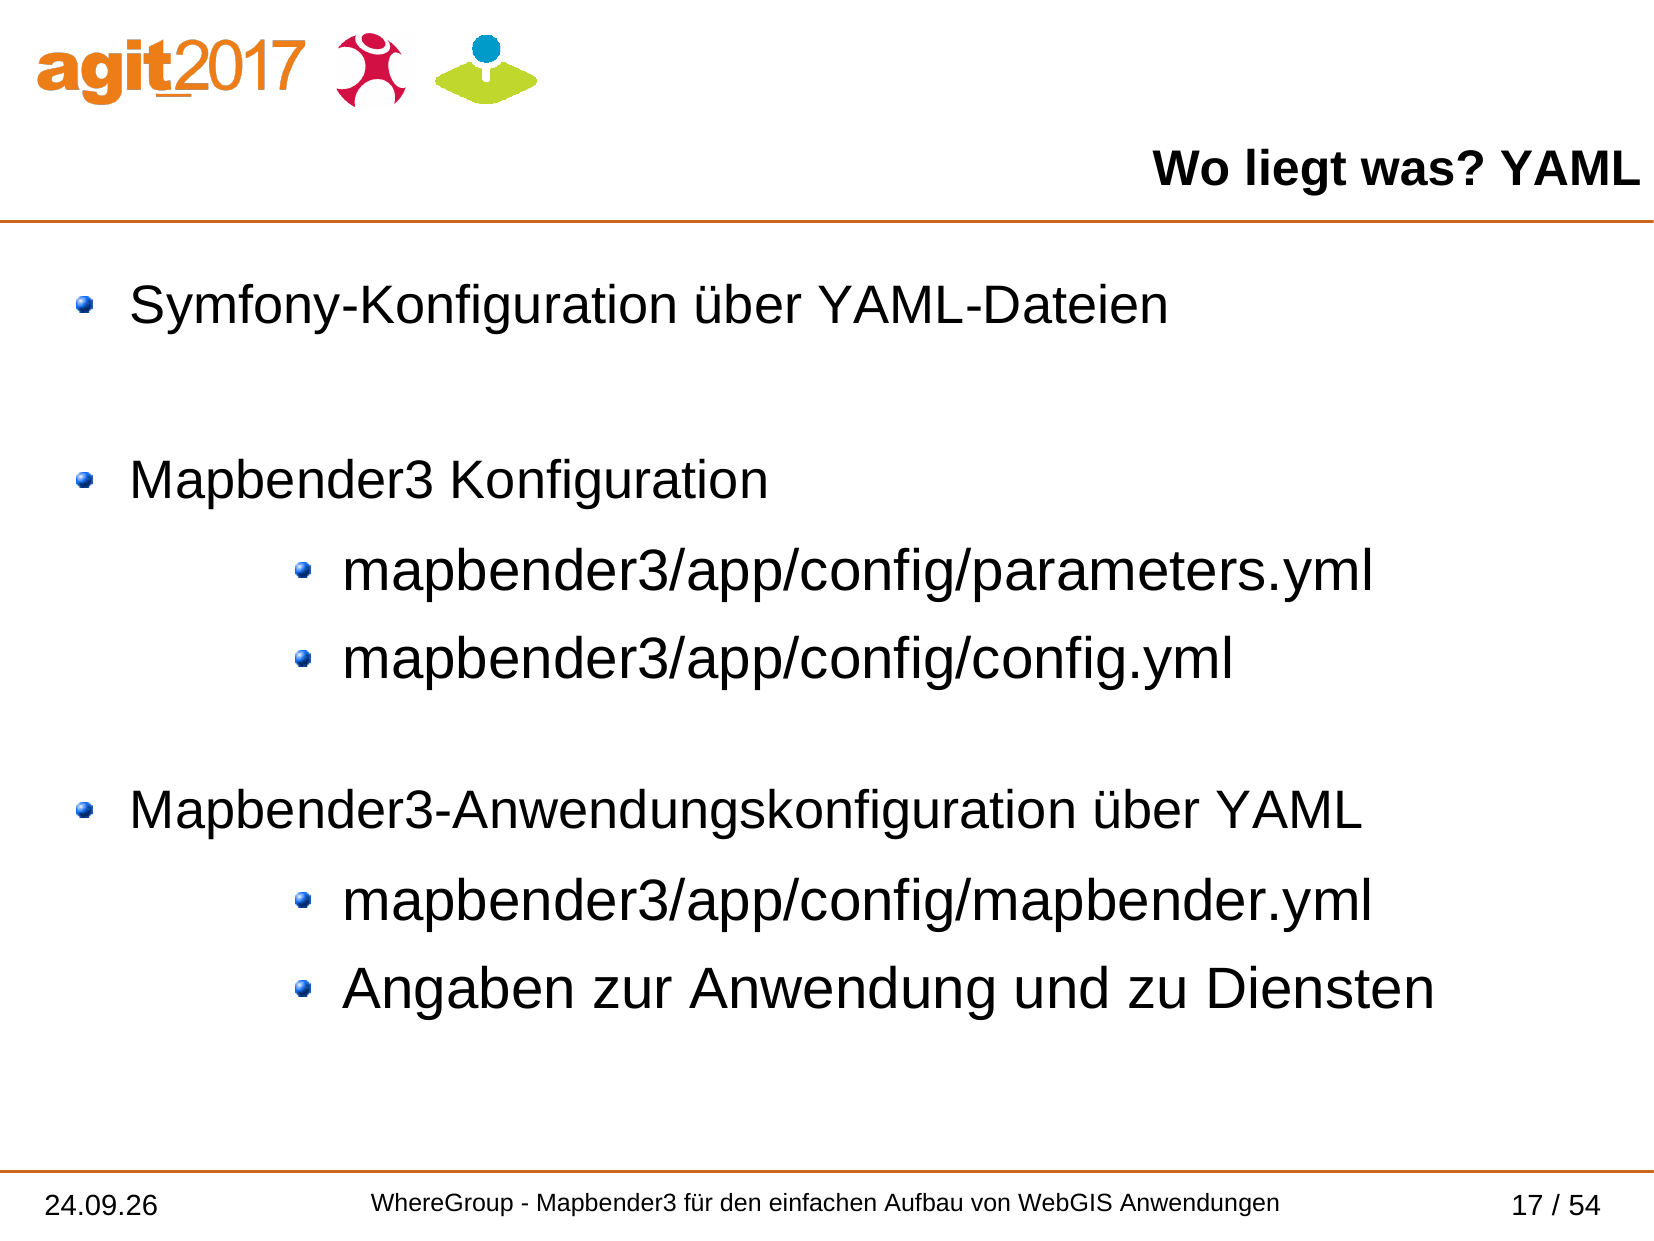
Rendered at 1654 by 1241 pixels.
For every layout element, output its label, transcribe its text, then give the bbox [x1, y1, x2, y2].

picture [35, 23, 308, 107]
title Wo liegt was? YAML [153, 124, 1642, 213]
list Symfony-Konfiguration über YAML-Dateien Mapbender3 Konfiguration mapbender3/app/config/parameters.yml mapbender3/app/config/config.yml Mapbender3-Anwendungskonfiguration über YAML mapbender3/app/config/mapbender.yml Angaben zur Anwendung und zu Diensten [59, 274, 1548, 1093]
picture [435, 35, 538, 104]
